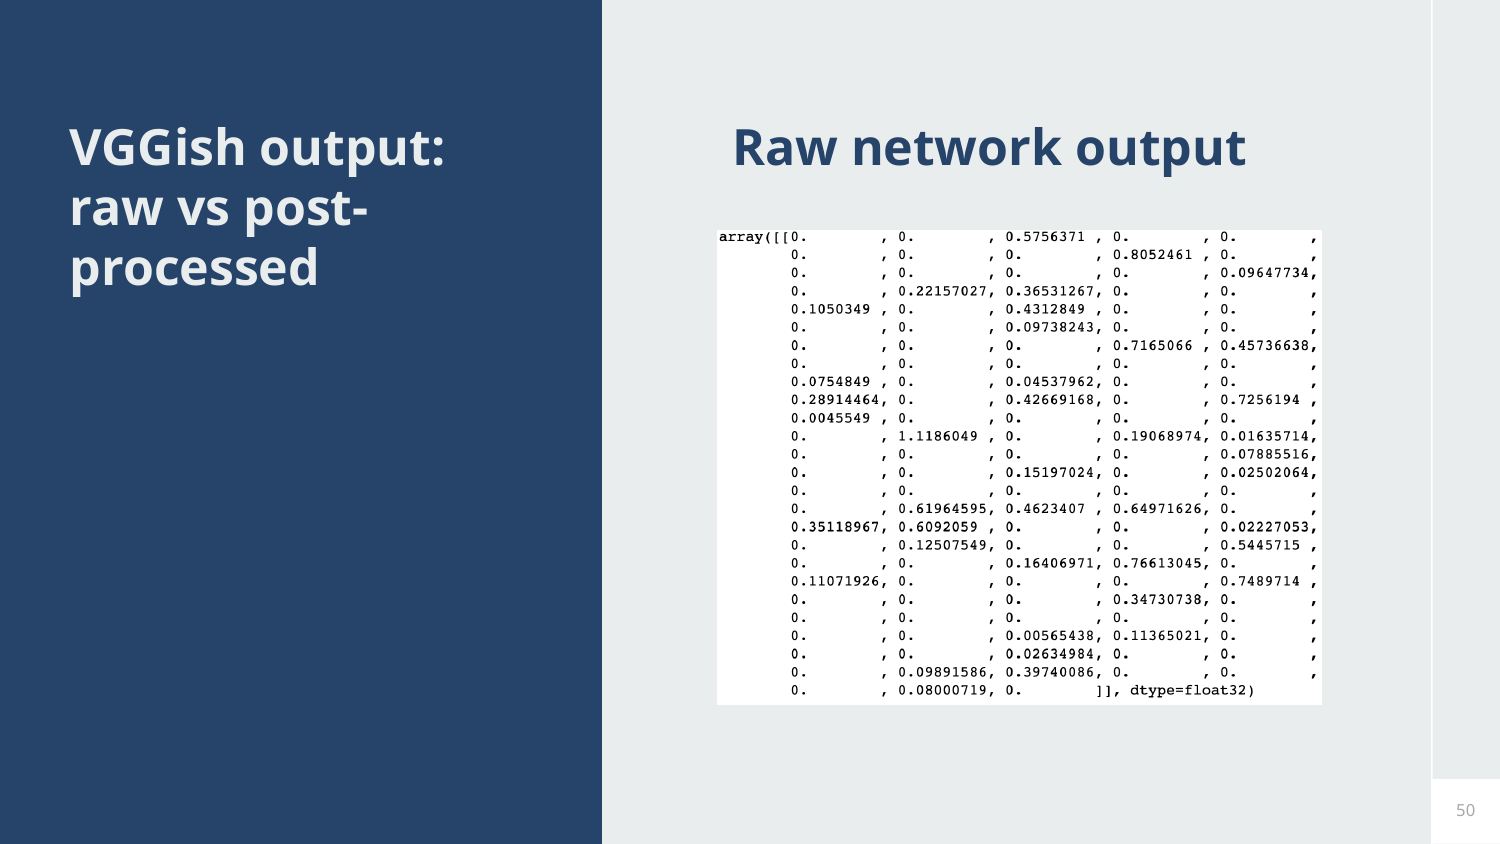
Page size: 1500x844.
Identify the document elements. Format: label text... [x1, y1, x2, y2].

title Raw network output [717, 99, 1367, 194]
title VGGish output: raw vs post-processed [54, 99, 582, 703]
slide_number <number> [1400, 779, 1491, 844]
picture [717, 230, 1322, 705]
